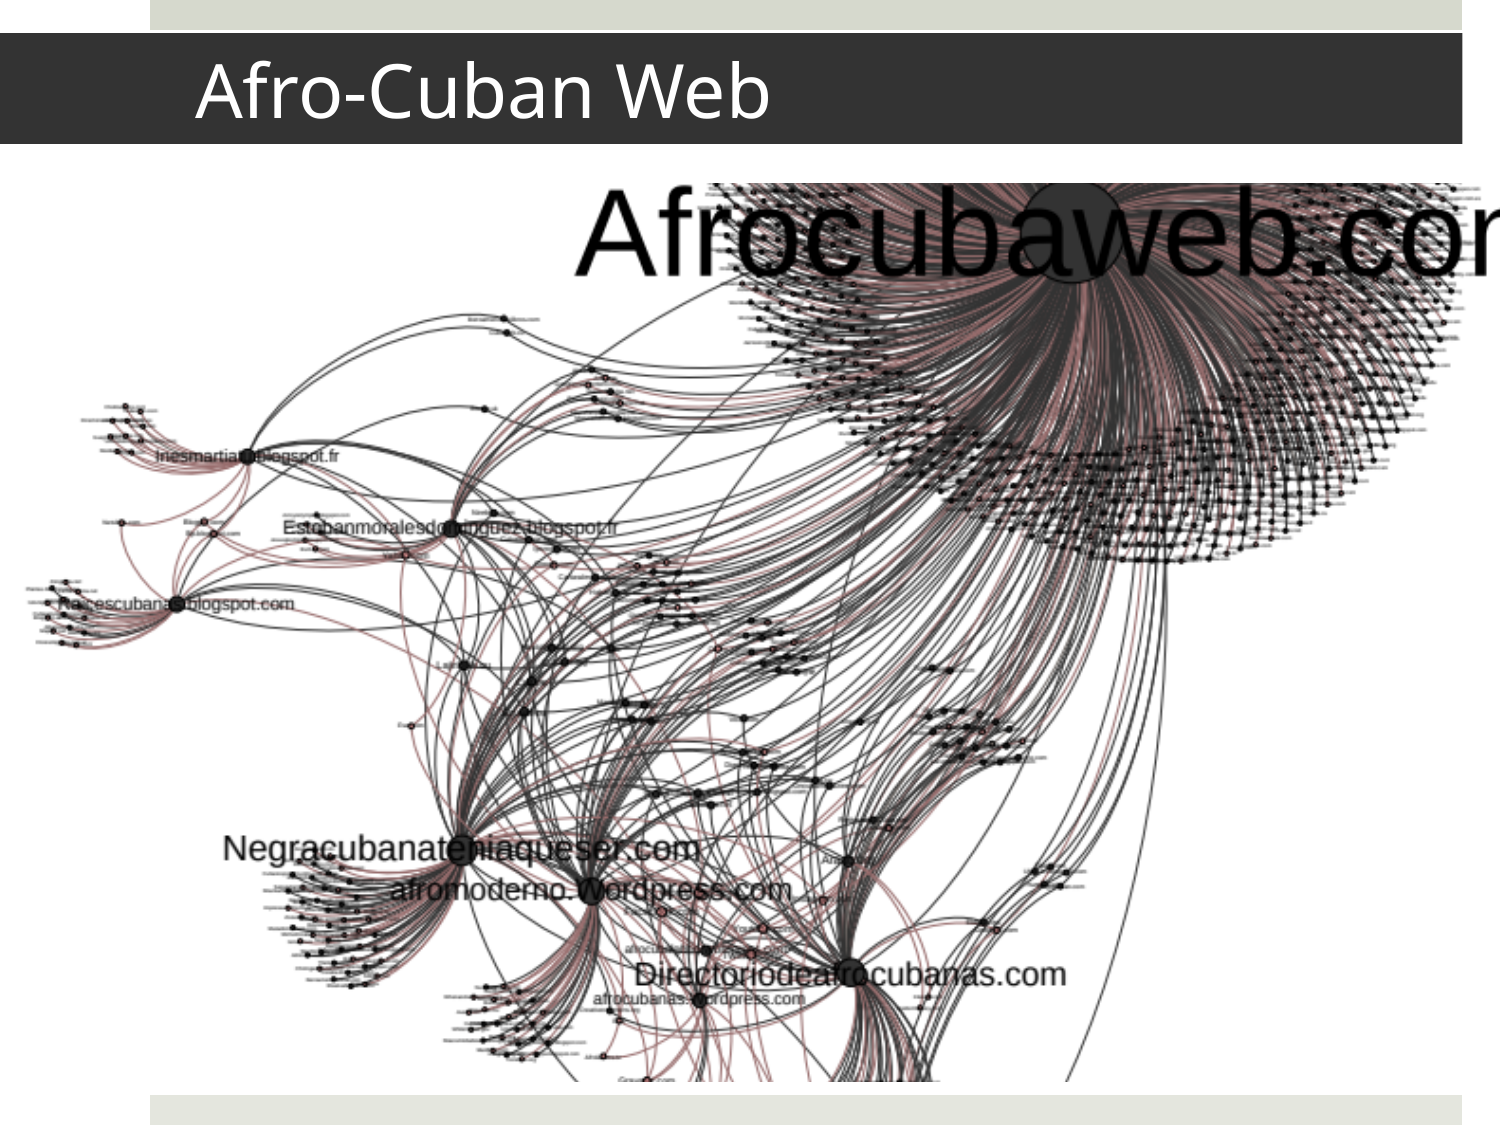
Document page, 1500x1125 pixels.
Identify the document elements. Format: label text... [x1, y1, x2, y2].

title Afro-Cuban Web [0, 33, 1463, 144]
picture [0, 183, 1500, 1082]
